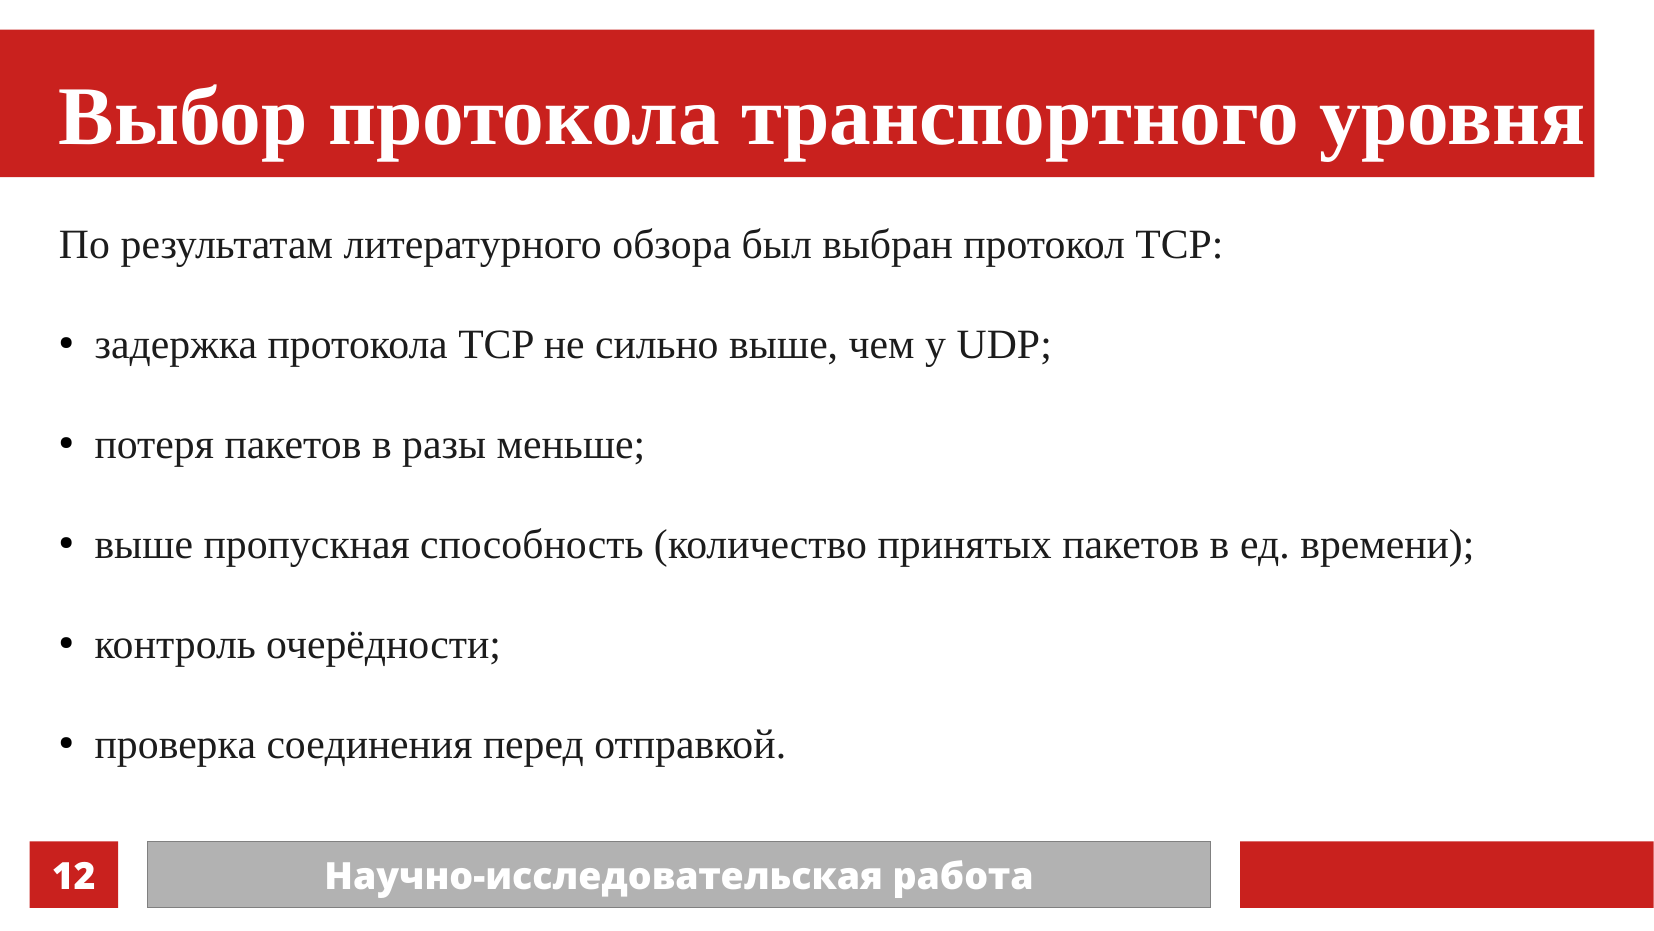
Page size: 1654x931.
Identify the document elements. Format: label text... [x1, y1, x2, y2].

list По результатам литературного обзора был выбран протокол TCP: задержка протокола TCP не сильно выше, чем у UDP; потеря пакетов в разы меньше; выше пропускная способность (количество принятых пакетов в ед. времени); контроль очерёдности; проверка соединения перед отправкой. [59, 221, 1565, 798]
title Выбор протокола транспортного уровня [59, 44, 1595, 163]
